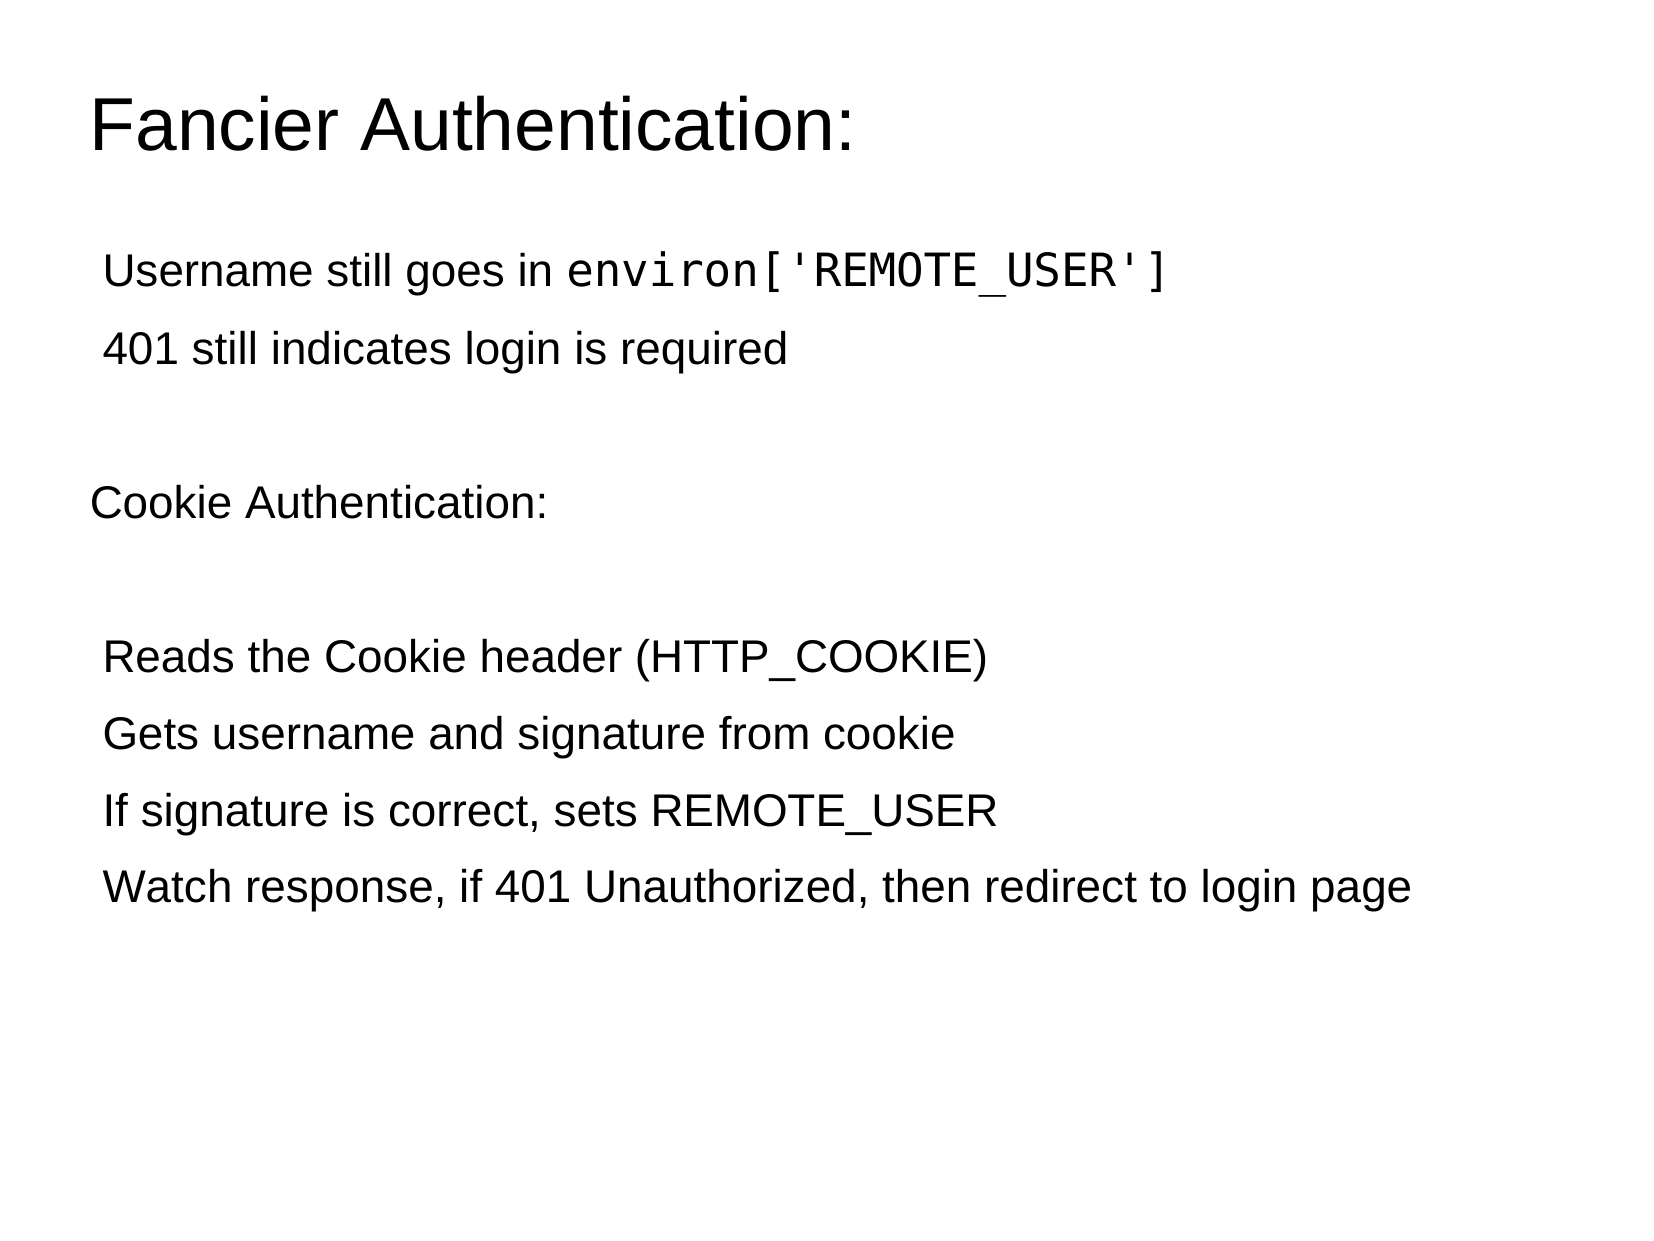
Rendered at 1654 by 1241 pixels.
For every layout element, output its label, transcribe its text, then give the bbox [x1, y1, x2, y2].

text_box Fancier Authentication: Username still goes in environ['REMOTE_USER'] 401 still indicates login is required Cookie Authentication: Reads the Cookie header (HTTP_COOKIE) Gets username and signature from cookie If signature is correct, sets REMOTE_USER Watch response, if 401 Unauthorized, then redirect to login page [75, 75, 1576, 921]
